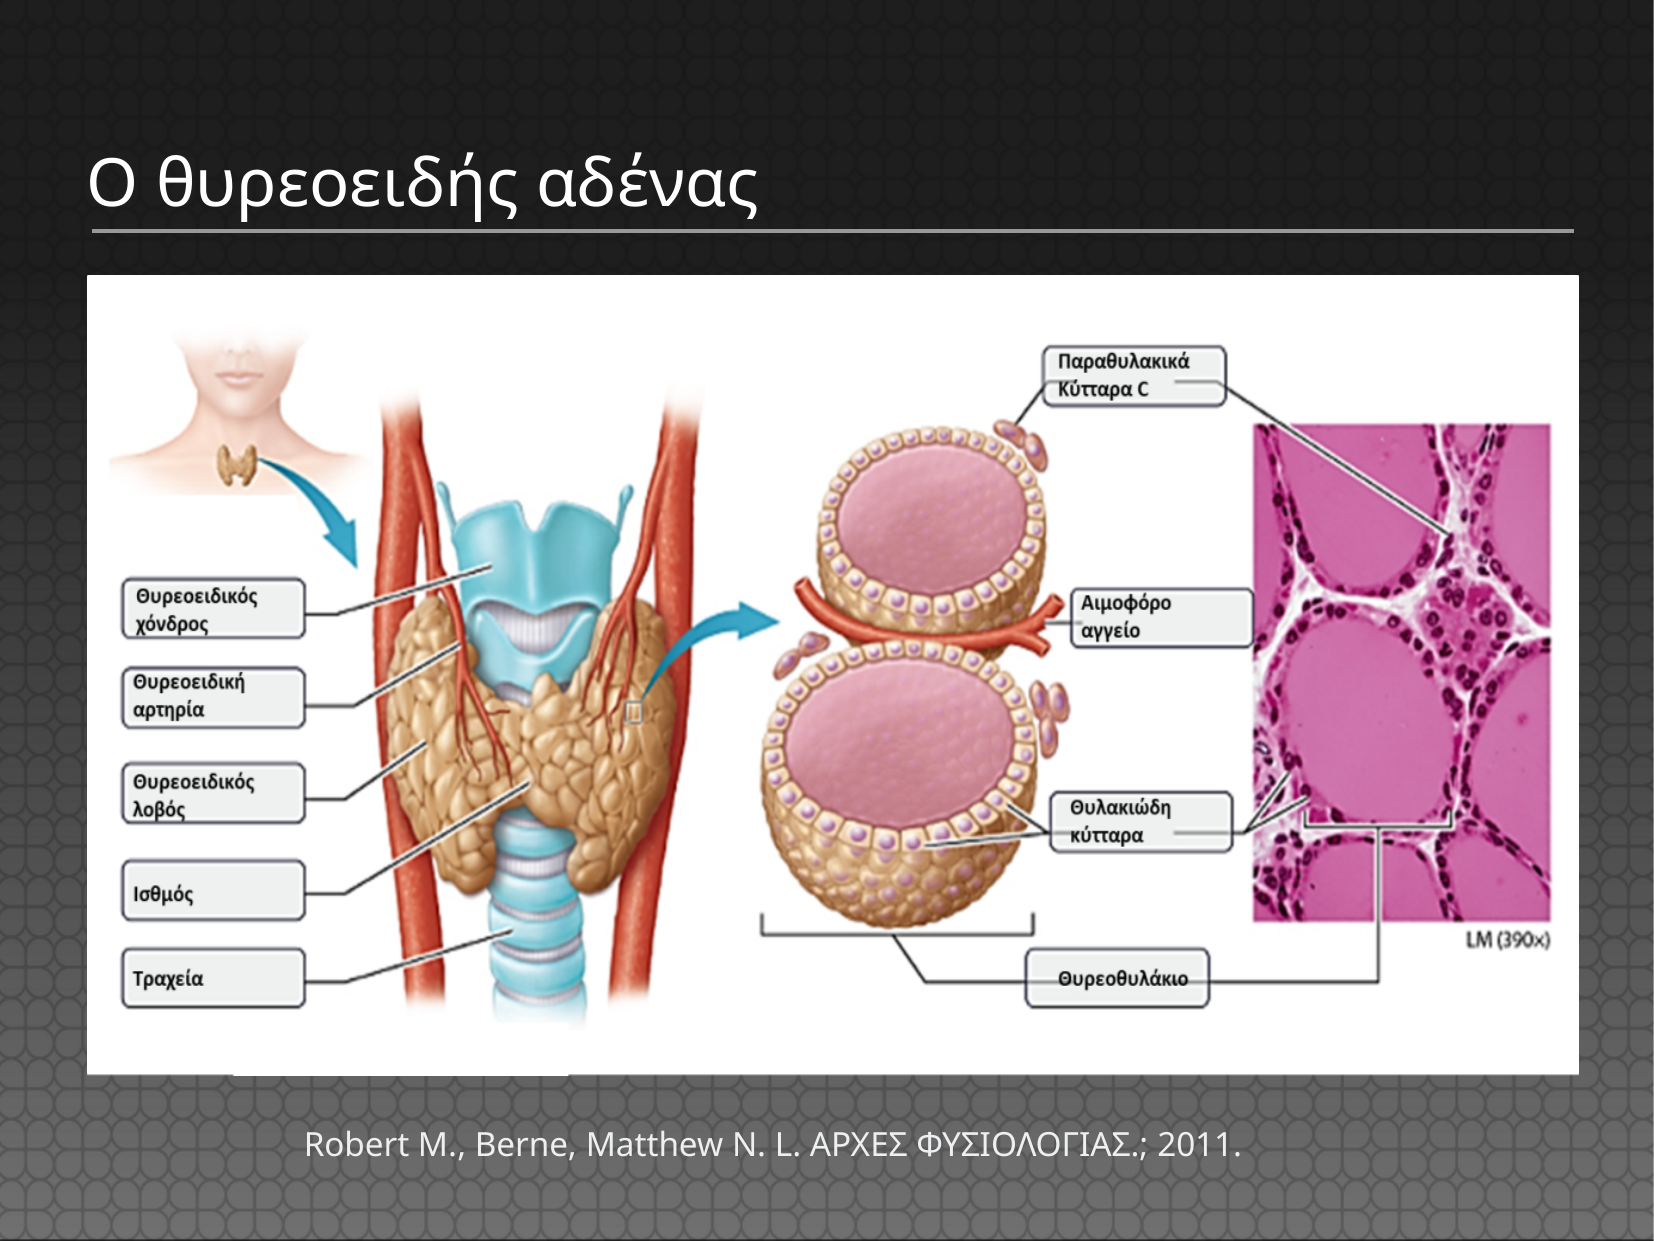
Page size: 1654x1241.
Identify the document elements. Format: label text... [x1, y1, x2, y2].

picture [0, 0, 1654, 1241]
text_box Robert M., Berne, Matthew N. L. ΑΡΧΕΣ ΦΥΣΙΟΛΟΓΙΑΣ.; 2011. [288, 1113, 1311, 1166]
title Ο θυρεοειδής αδένας [86, 112, 1576, 249]
